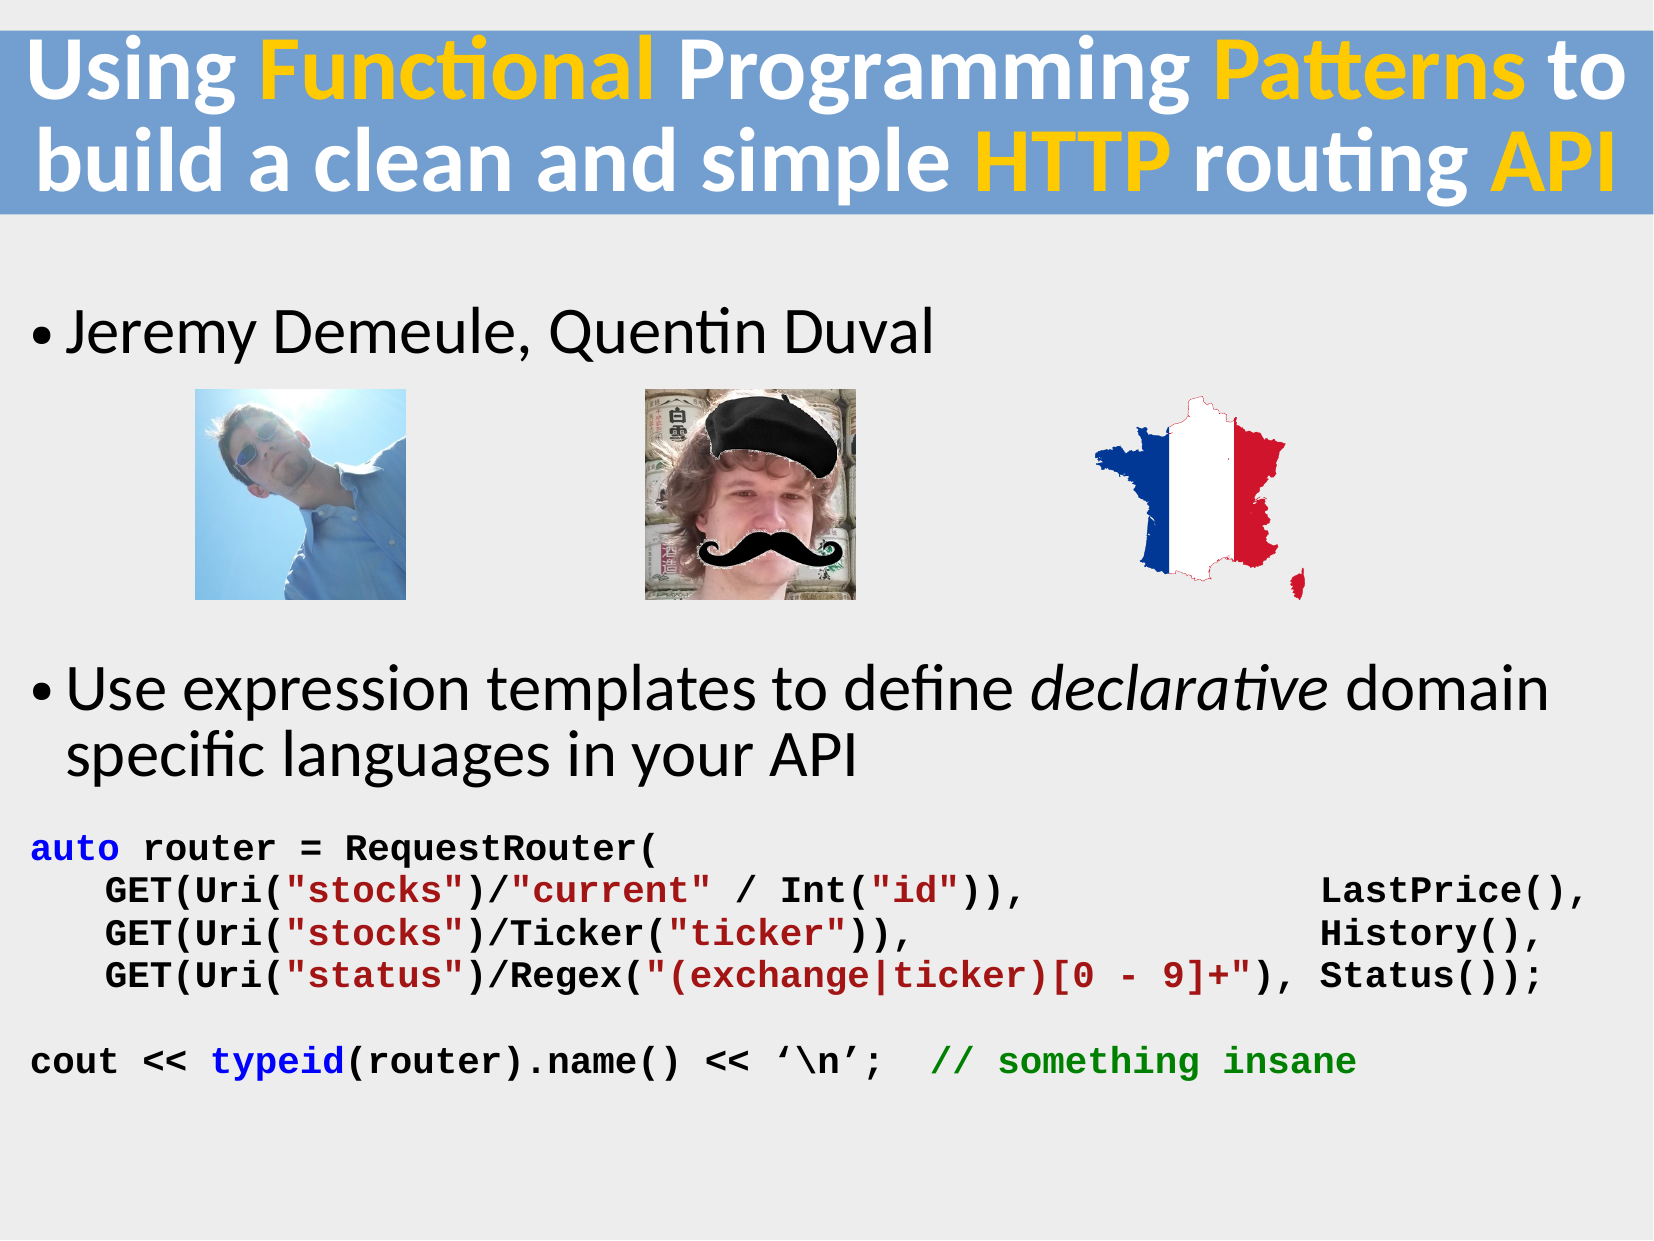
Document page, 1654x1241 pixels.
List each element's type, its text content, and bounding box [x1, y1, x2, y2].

picture [195, 389, 406, 601]
text_box auto router = RequestRouter( GET(Uri("stocks")/"current" / Int("id")), LastPrice(), GET(Uri("stocks")/Ticker("ticker")), History(), GET(Uri("status")/Regex("(exchange|ticker)[0 - 9]+"), Status()); cout << typeid(router).name() << ‘\n’; // something insane [15, 821, 1621, 1092]
picture [645, 389, 856, 601]
picture [1095, 396, 1306, 601]
text_box Jeremy Demeule, Quentin Duval Use expression templates to define declarative domain specific languages in your API [15, 296, 1636, 801]
title Using Functional Programming Patterns to build a clean and simple HTTP routing API [0, 30, 1654, 215]
